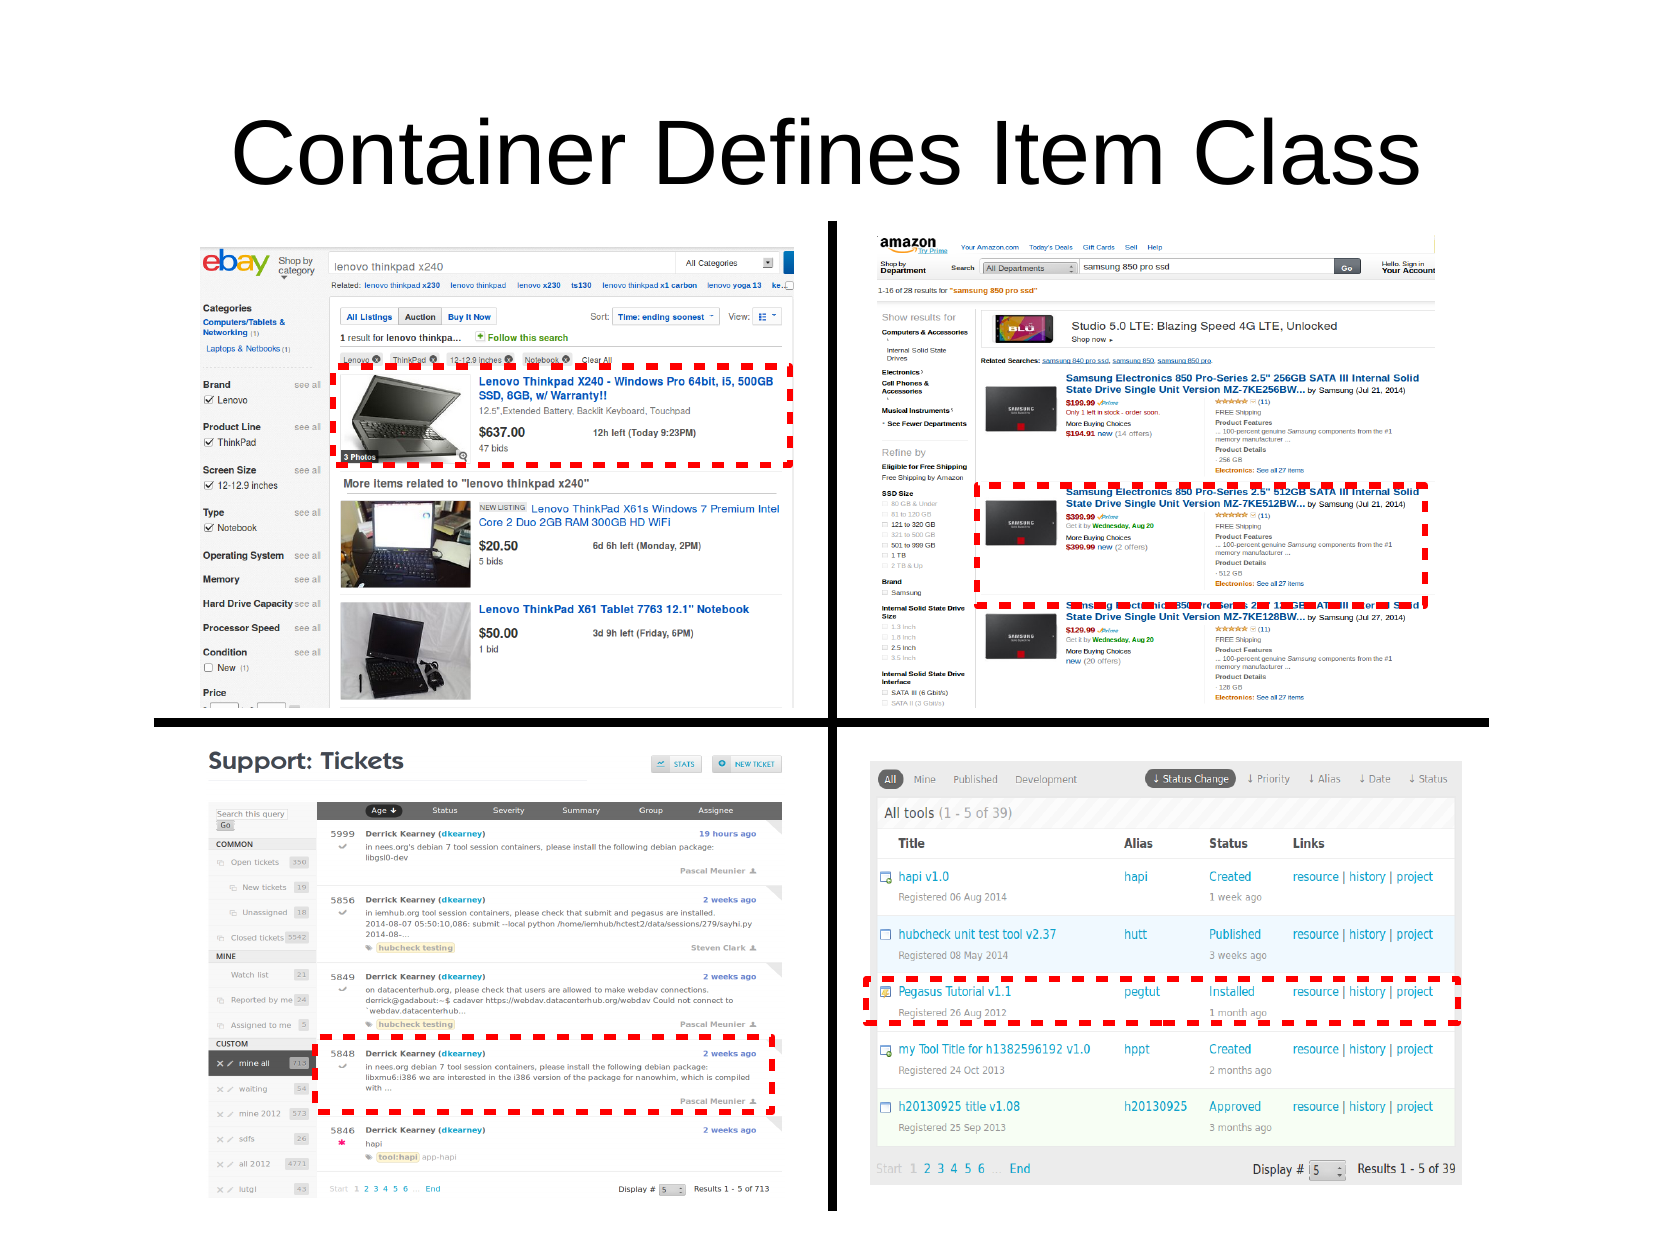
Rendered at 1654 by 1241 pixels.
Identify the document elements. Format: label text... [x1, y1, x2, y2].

picture [870, 761, 1462, 1185]
picture [877, 235, 1435, 708]
picture [206, 751, 785, 1198]
picture [200, 247, 794, 708]
title Container Defines Item Class [82, 49, 1571, 257]
